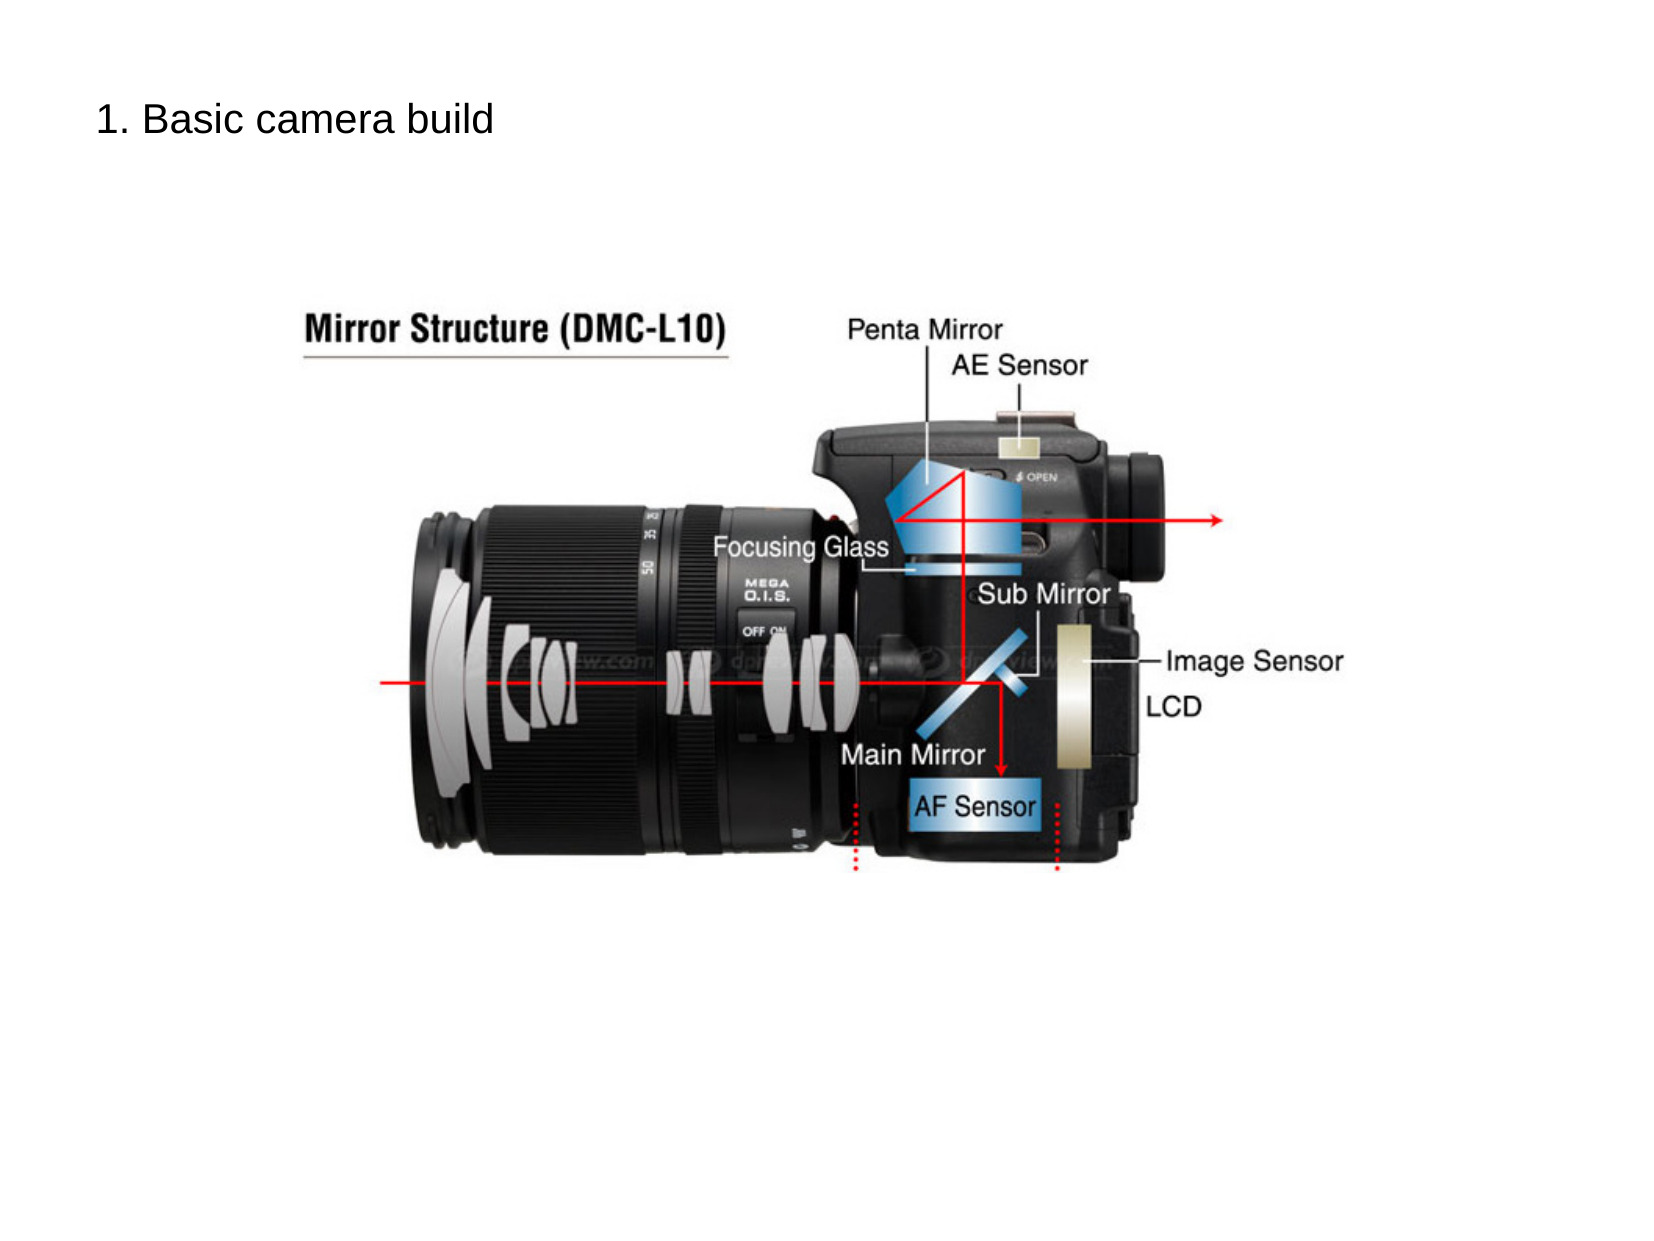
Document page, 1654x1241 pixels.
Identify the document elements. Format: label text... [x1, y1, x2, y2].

picture [299, 283, 1347, 1190]
title 1. Basic camera build [82, 49, 508, 189]
